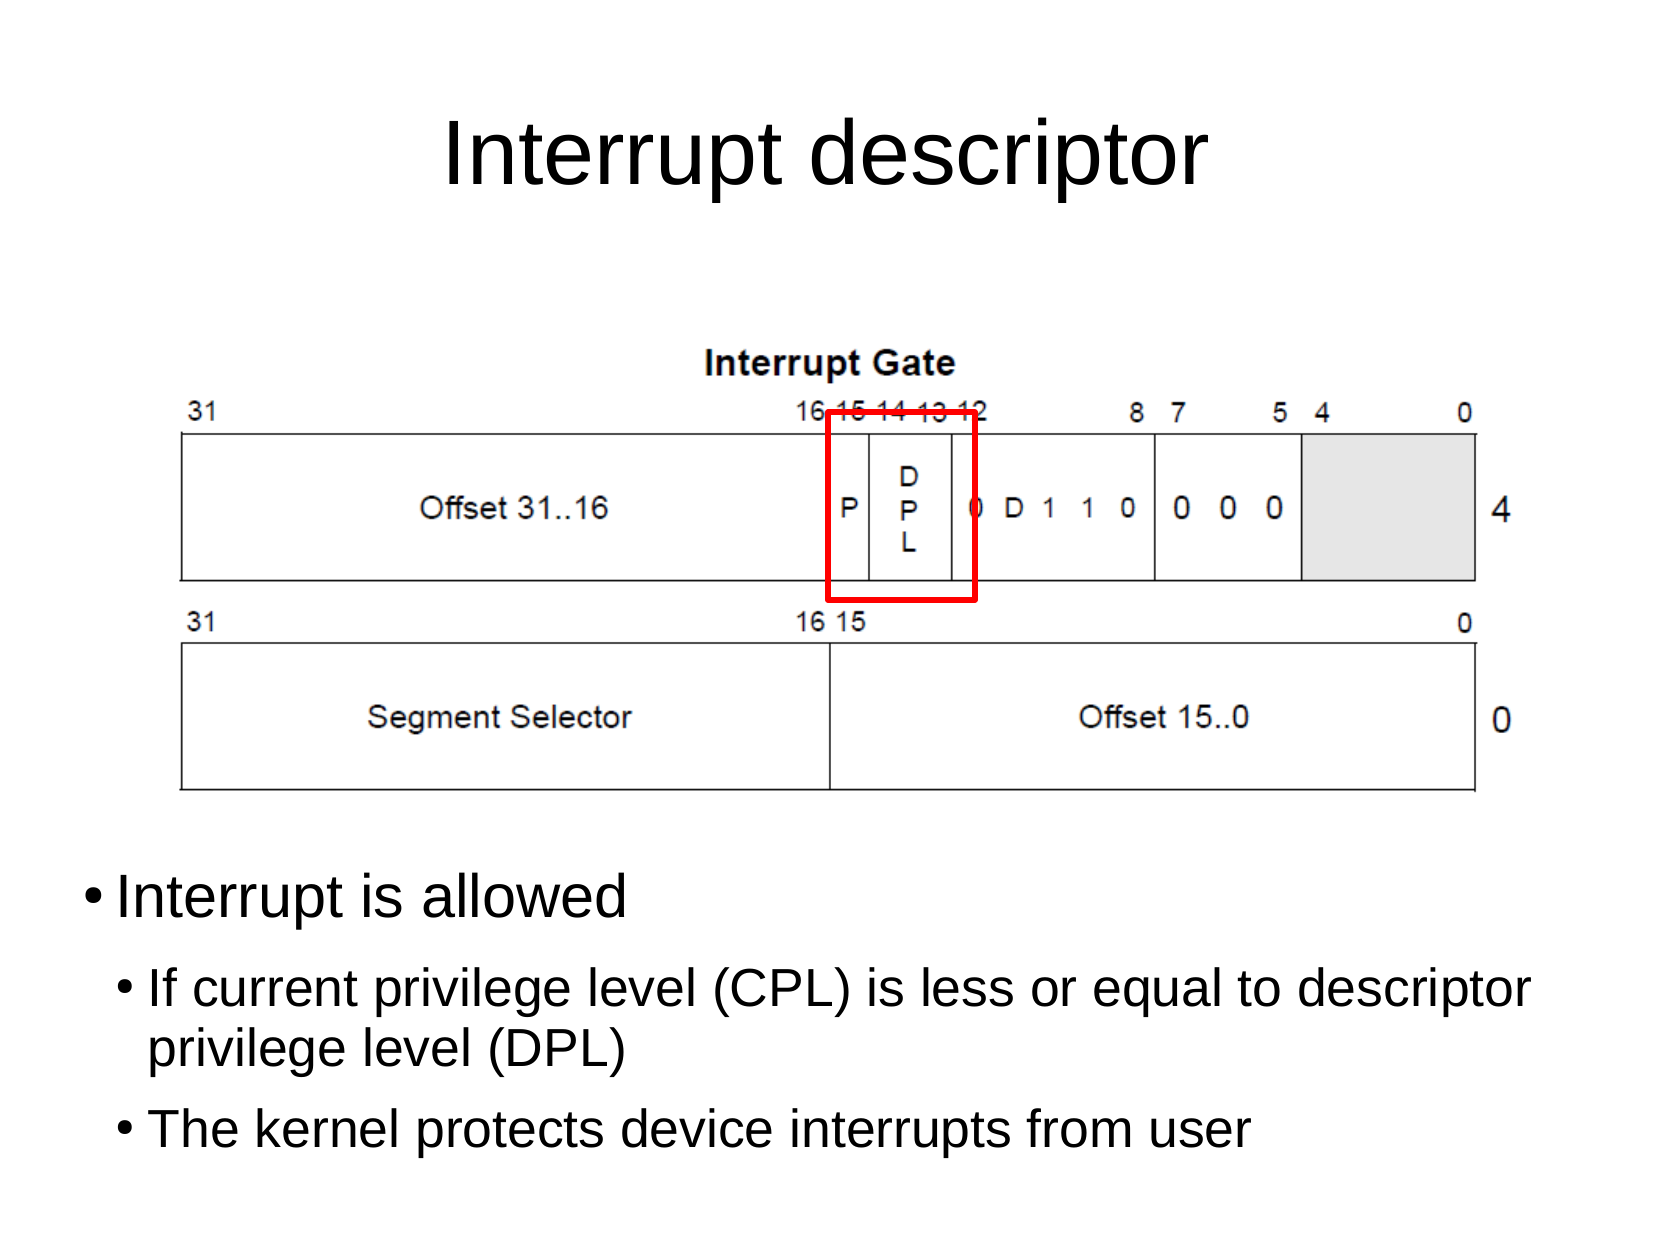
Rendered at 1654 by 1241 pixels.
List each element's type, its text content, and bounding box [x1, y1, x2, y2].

list Interrupt is allowed If current privilege level (CPL) is less or equal to descriptor privilege level (DPL) The kernel protects device interrupts from user [82, 862, 1571, 1163]
picture [150, 329, 1537, 826]
title Interrupt descriptor [82, 49, 1571, 257]
